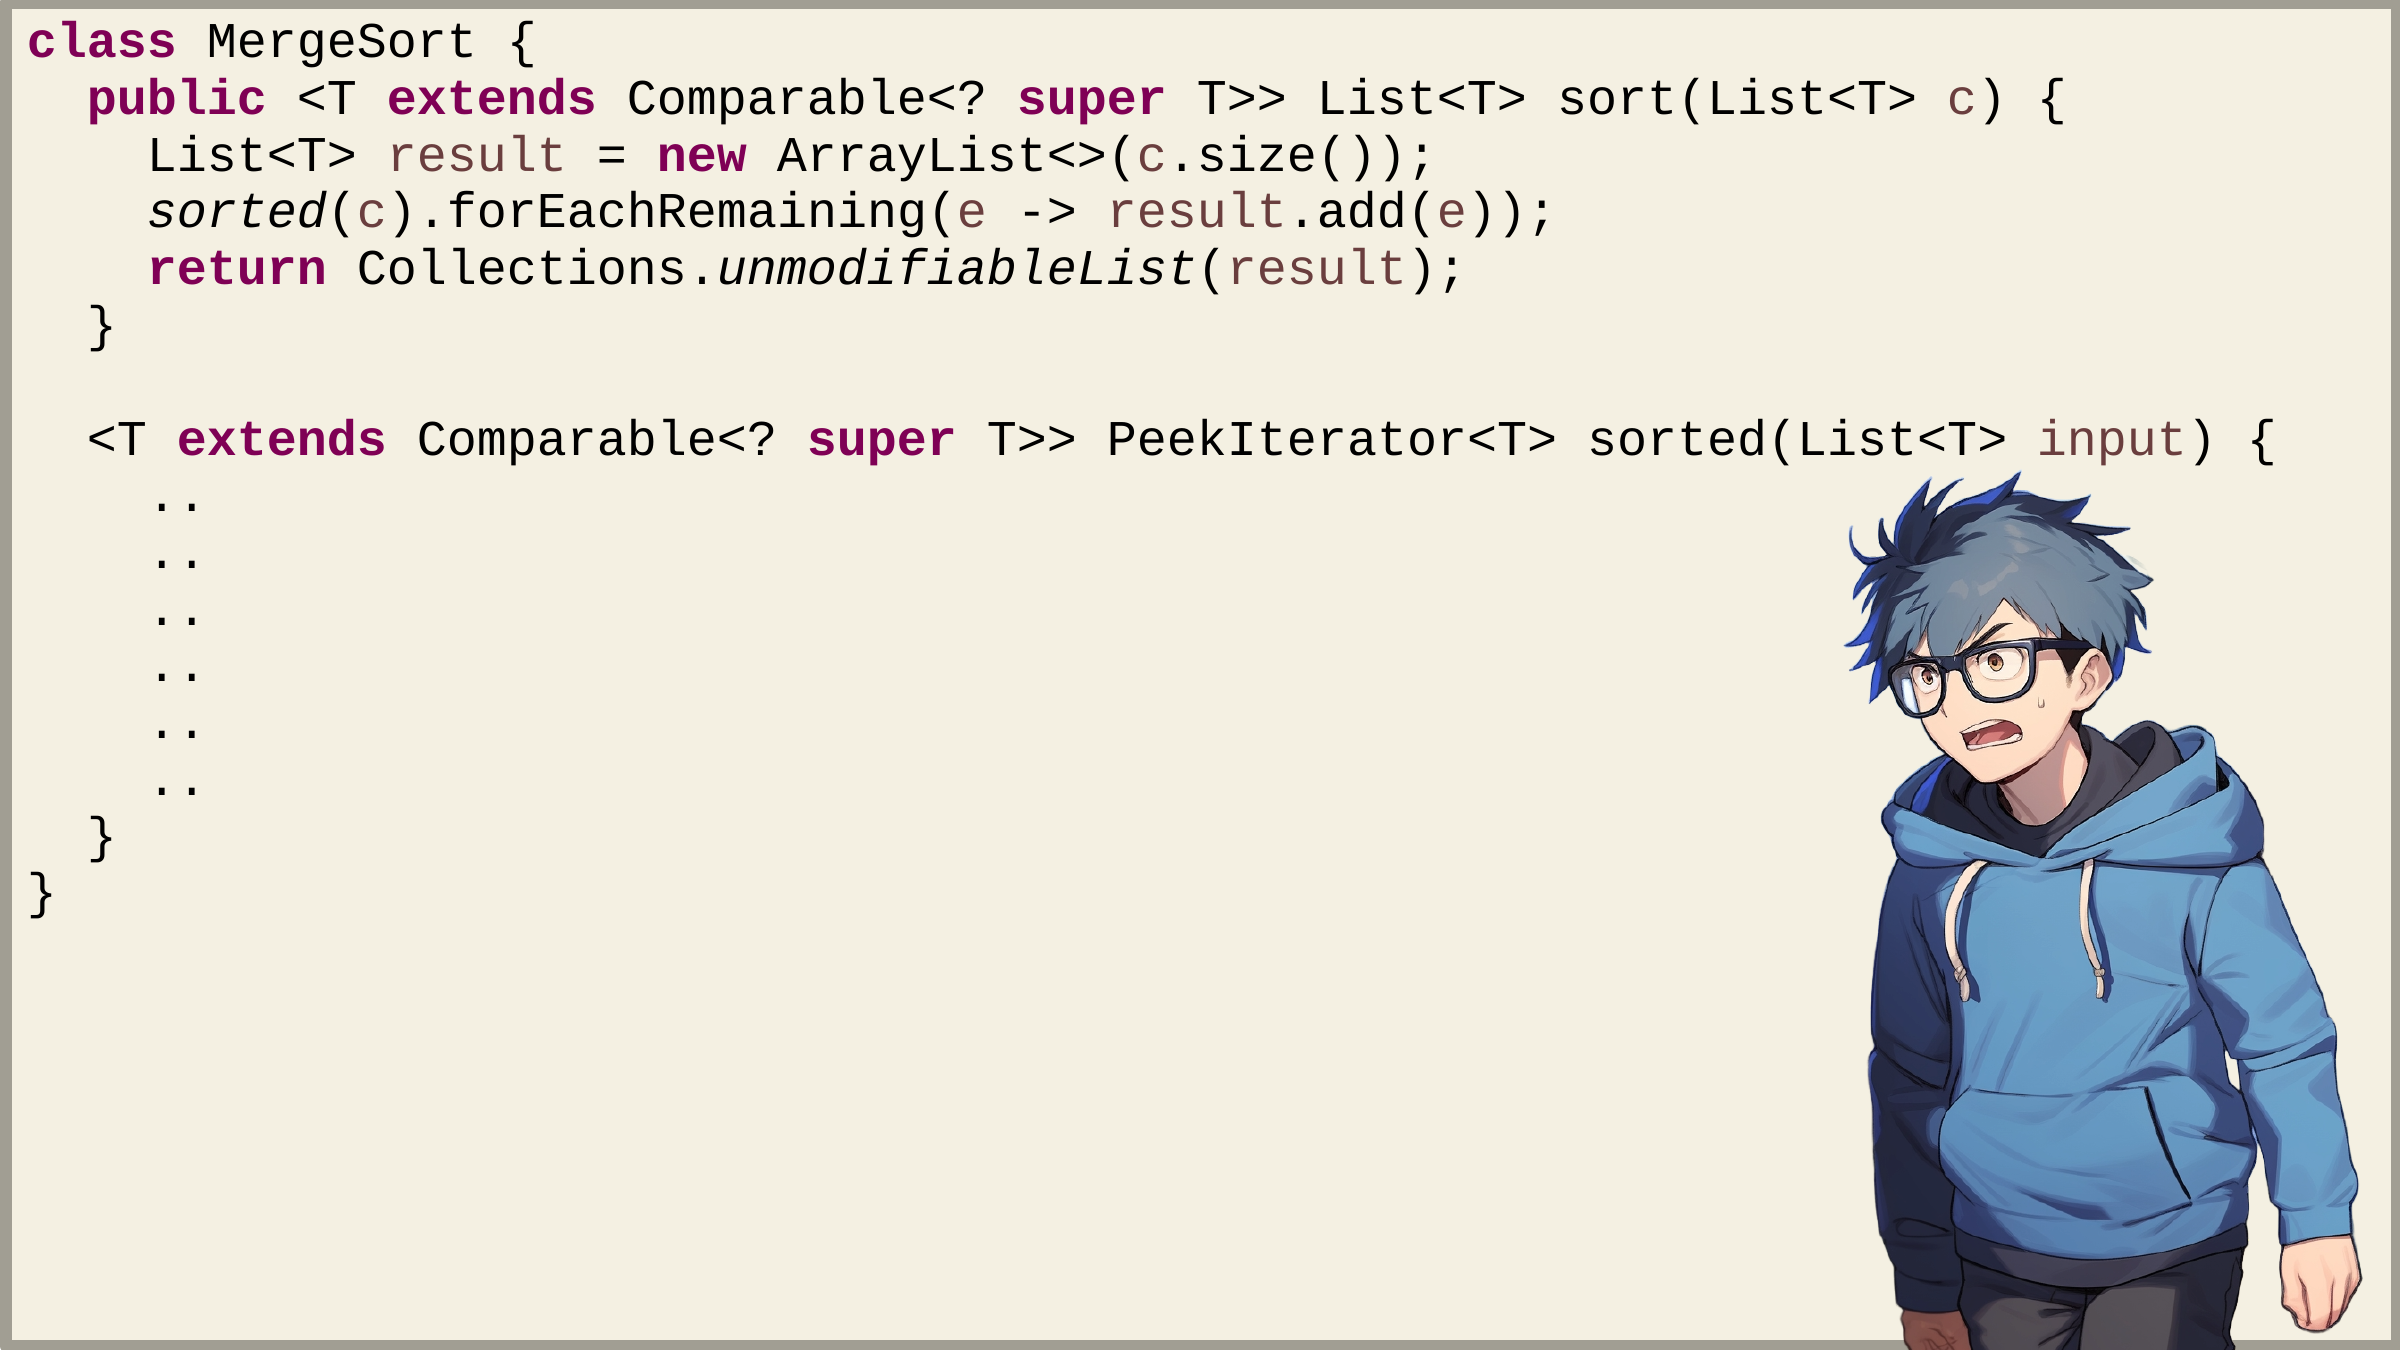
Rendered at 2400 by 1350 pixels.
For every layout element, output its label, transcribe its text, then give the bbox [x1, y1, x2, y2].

text_box class MergeSort { public <T extends Comparable<? super T>> List<T> sort(List<T> c) { List<T> result = new ArrayList<>(c.size()); sorted(c).forEachRemaining(e -> result.add(e)); return Collections.unmodifiableList(result); } <T extends Comparable<? super T>> PeekIterator<T> sorted(List<T> input) { .. .. .. .. .. .. } } [5, 2, 2398, 1346]
picture [1778, 447, 2400, 1350]
